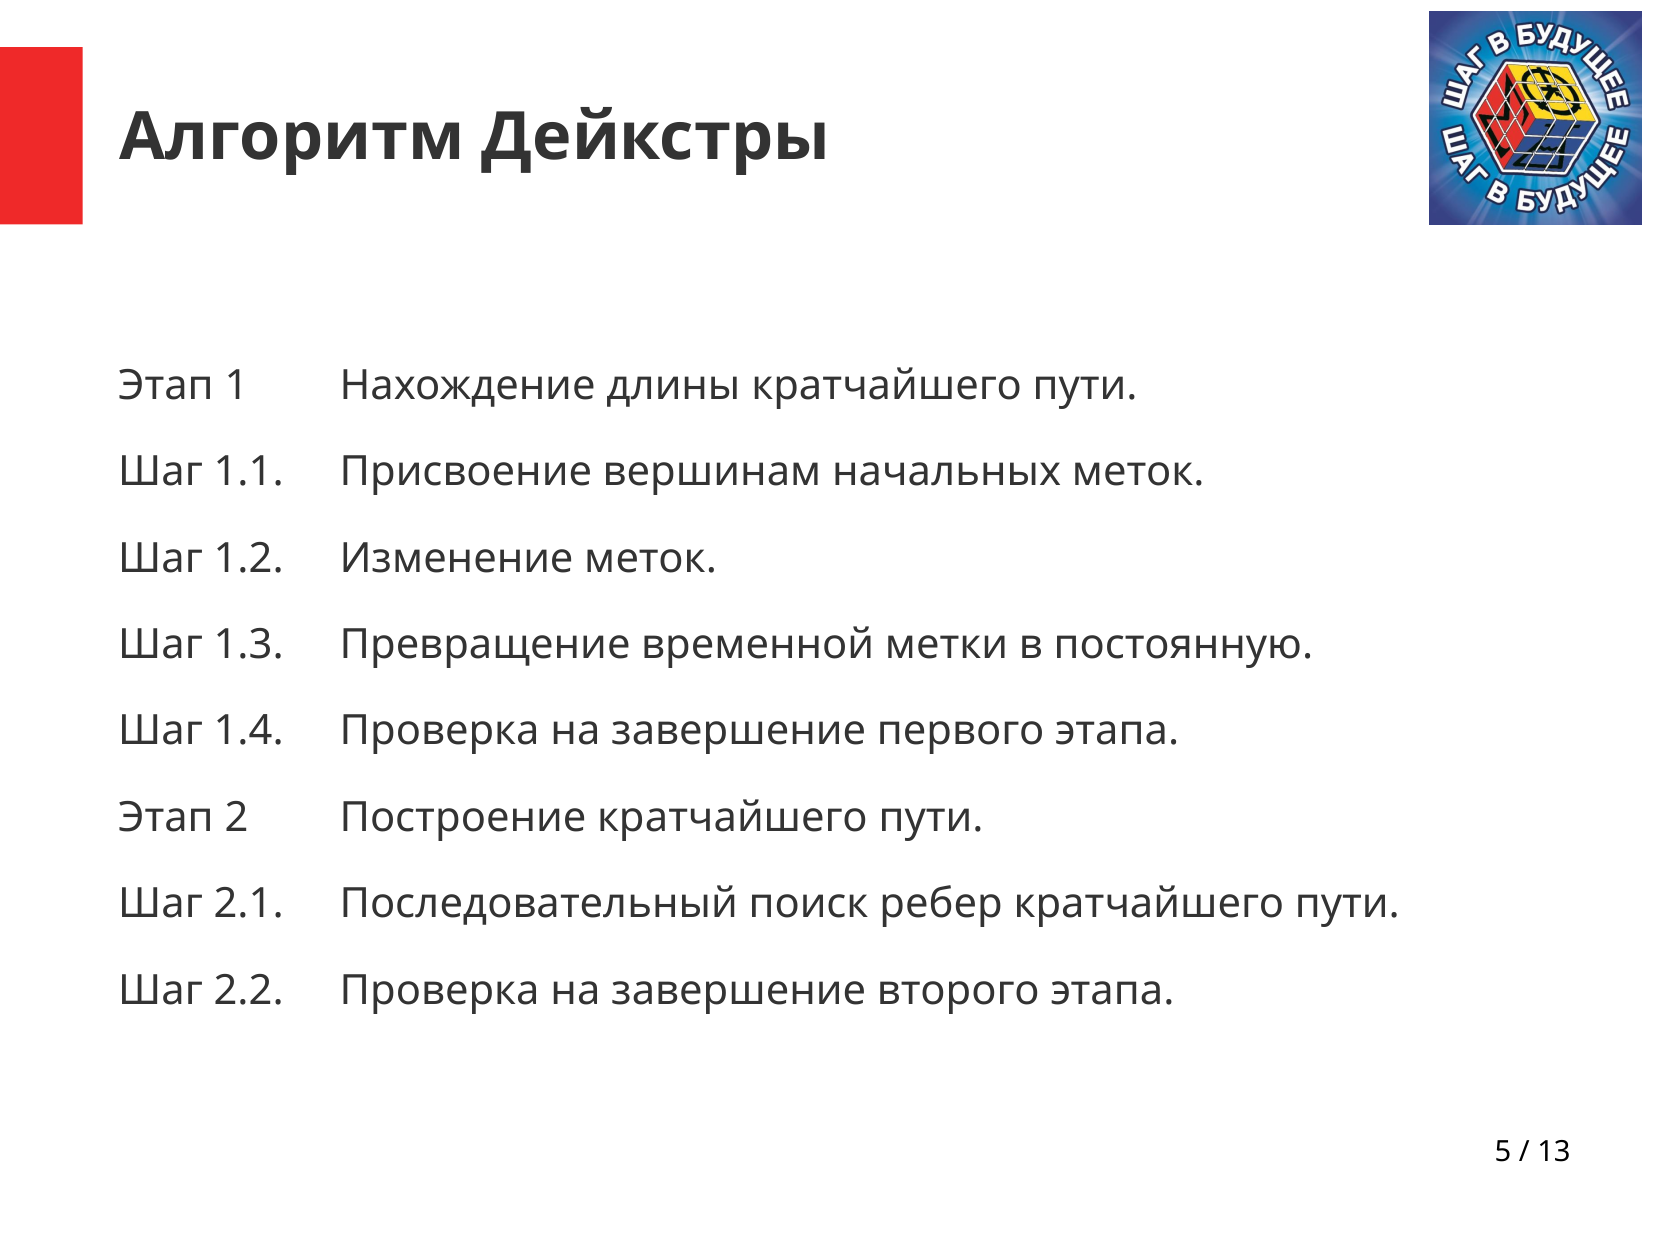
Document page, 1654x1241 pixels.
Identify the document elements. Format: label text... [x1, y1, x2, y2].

list Этап 1 Нахождение длины кратчайшего пути. Шаг 1.1. Присвоение вершинам начальных меток. Шаг 1.2. Изменение меток. Шаг 1.3. Превращение временной метки в постоянную. Шаг 1.4. Проверка на завершение первого этапа. Этап 2 Построение кратчайшего пути. Шаг 2.1. Последовательный поиск ребер кратчайшего пути. Шаг 2.2. Проверка на завершение второго этапа. [118, 354, 1536, 1074]
picture [1429, 11, 1642, 225]
title Алгоритм Дейкстры [119, 29, 1573, 237]
